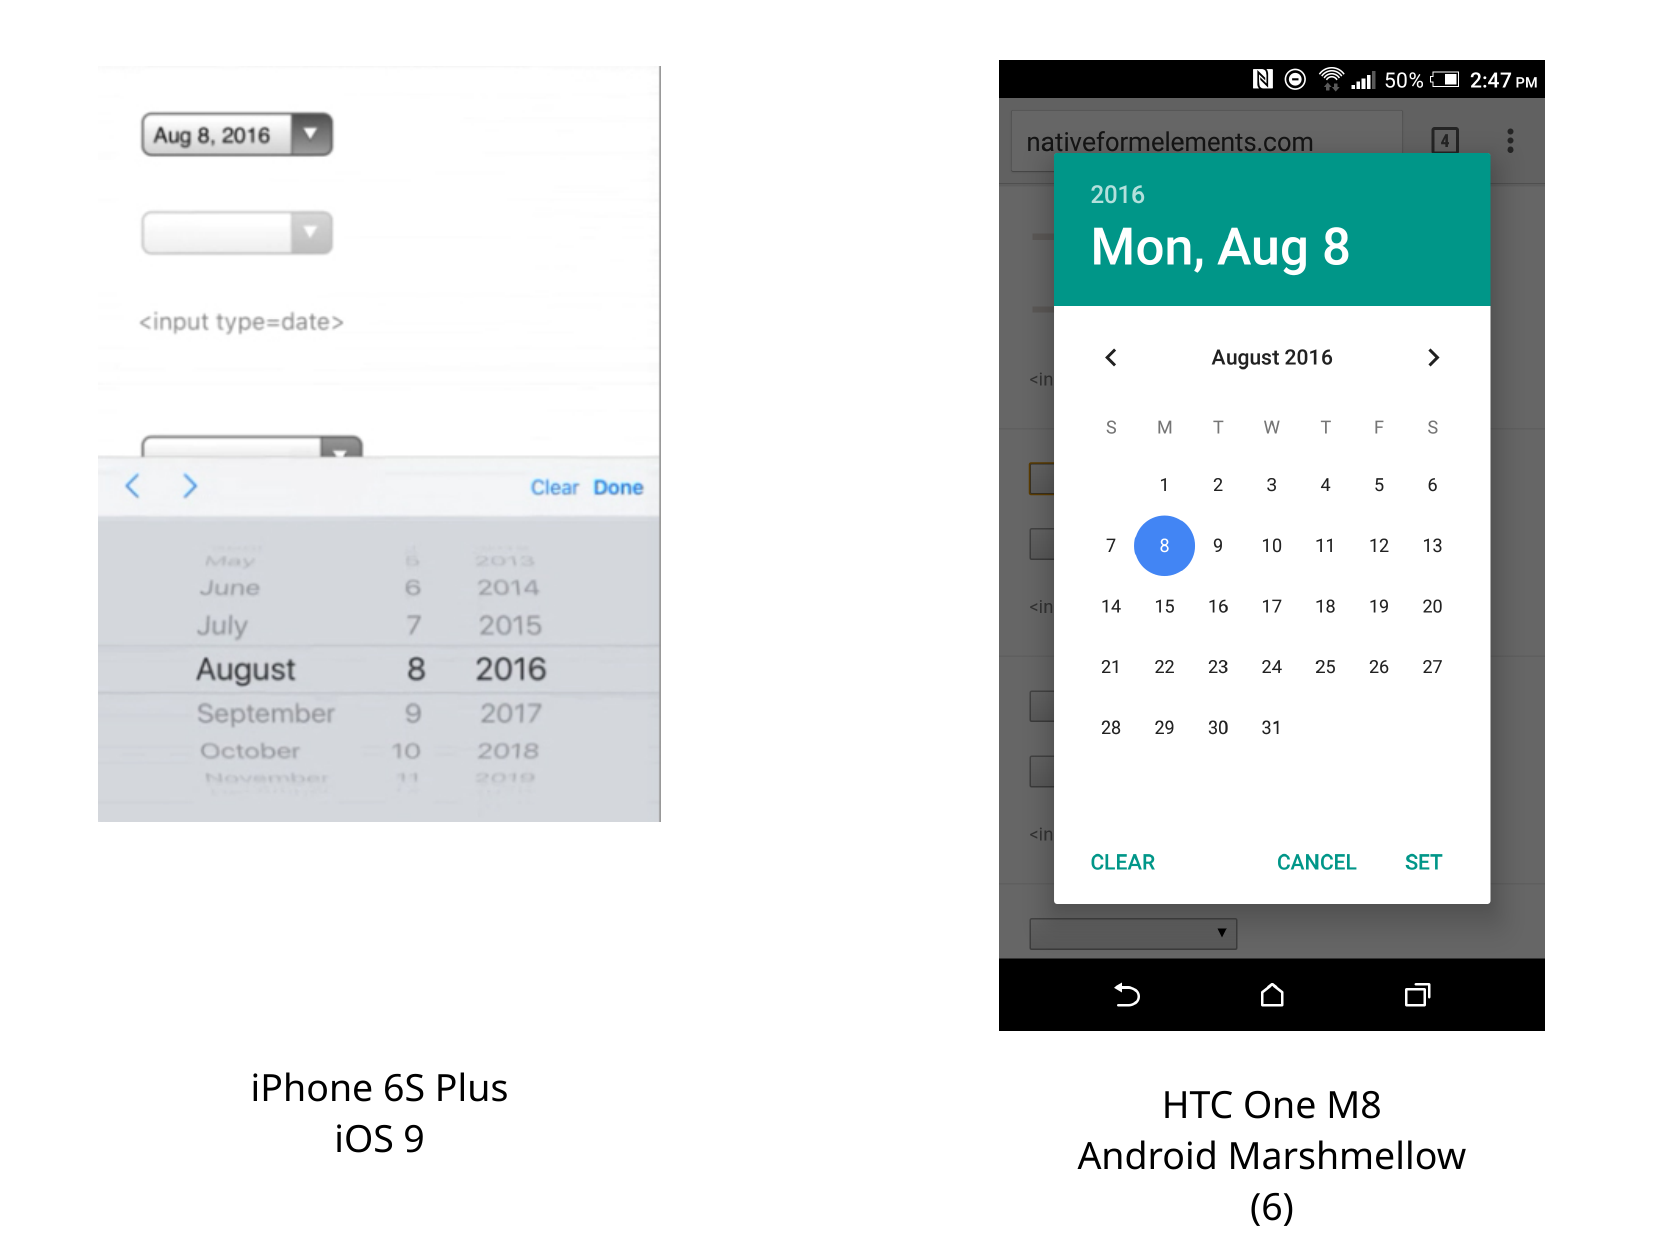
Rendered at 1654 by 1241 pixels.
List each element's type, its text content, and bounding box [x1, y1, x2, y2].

text_box HTC One M8 Android Marshmellow (6) [1057, 1070, 1488, 1177]
text_box iPhone 6S Plus iOS 9 [222, 1054, 537, 1161]
picture [98, 66, 661, 822]
picture [999, 60, 1545, 1031]
